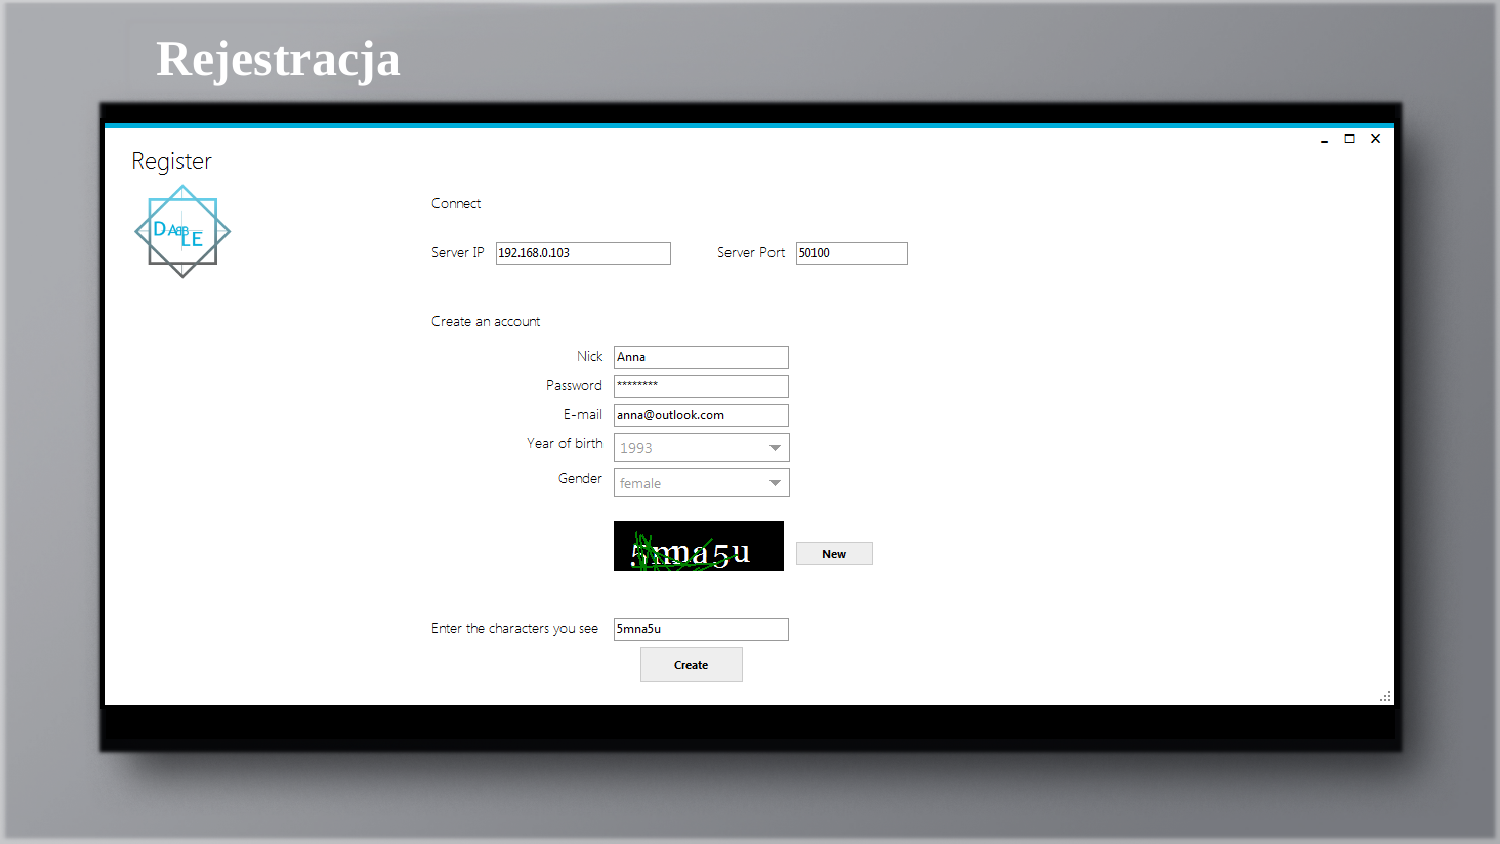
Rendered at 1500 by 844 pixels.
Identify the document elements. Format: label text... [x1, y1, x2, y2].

picture [0, 0, 1500, 844]
text_box Rejestracja [141, 23, 1382, 118]
